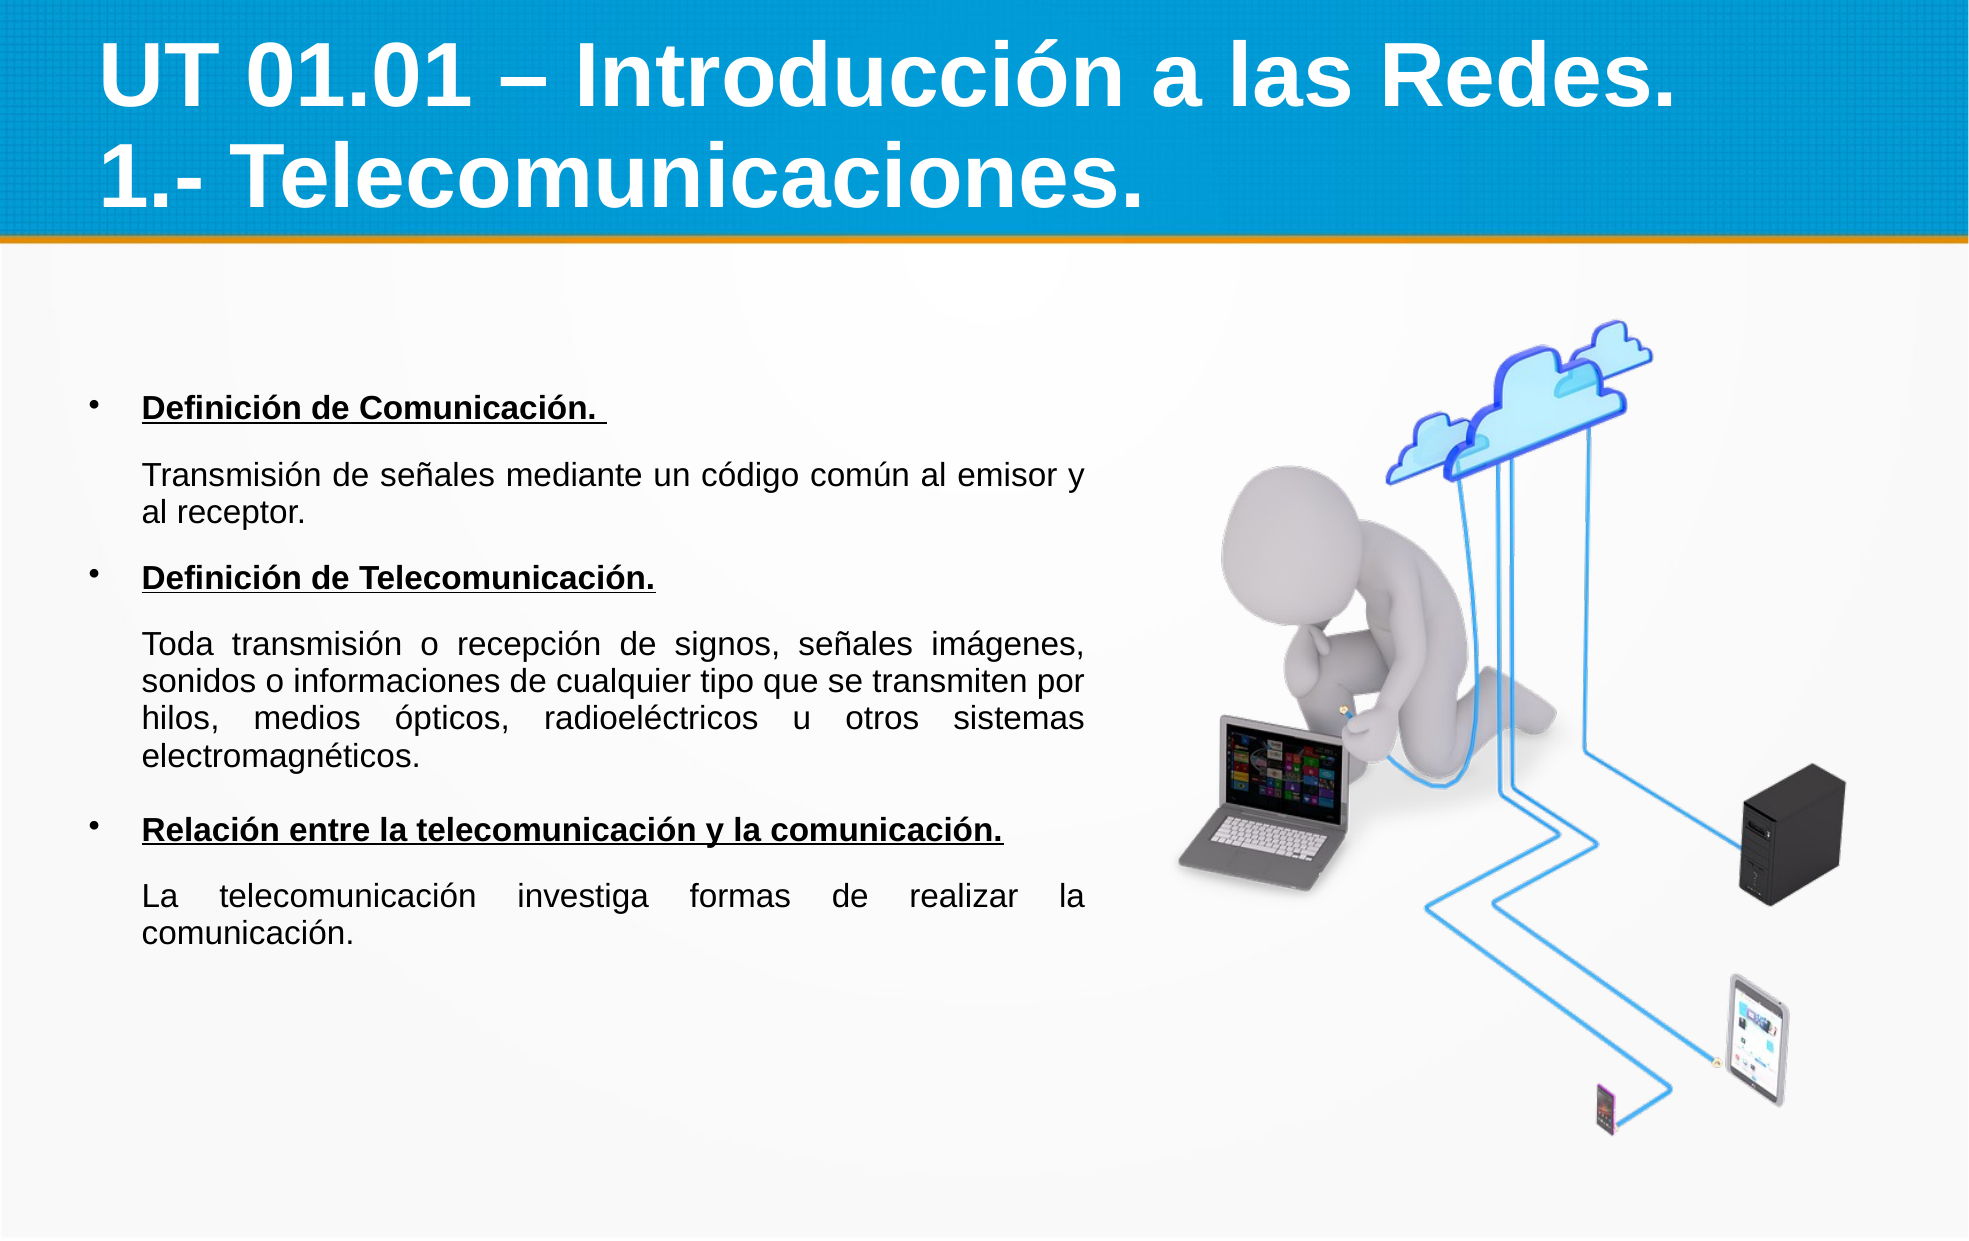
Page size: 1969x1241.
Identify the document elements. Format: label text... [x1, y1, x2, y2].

picture [0, 233, 1969, 1241]
title UT 01.01 – Introducción a las Redes. 1.- Telecomunicaciones. [98, 19, 1870, 227]
list Definición de Comunicación. Transmisión de señales mediante un código común al emisor y al receptor. Definición de Telecomunicación. Toda transmisión o recepción de signos, señales imágenes, sonidos o informaciones de cualquier tipo que se transmiten por hilos, medios ópticos, radioeléctricos u otros sistemas electromagnéticos. Relación entre la telecomunicación y la comunicación. La telecomunicación investiga formas de realizar la comunicación. [70, 389, 1087, 985]
